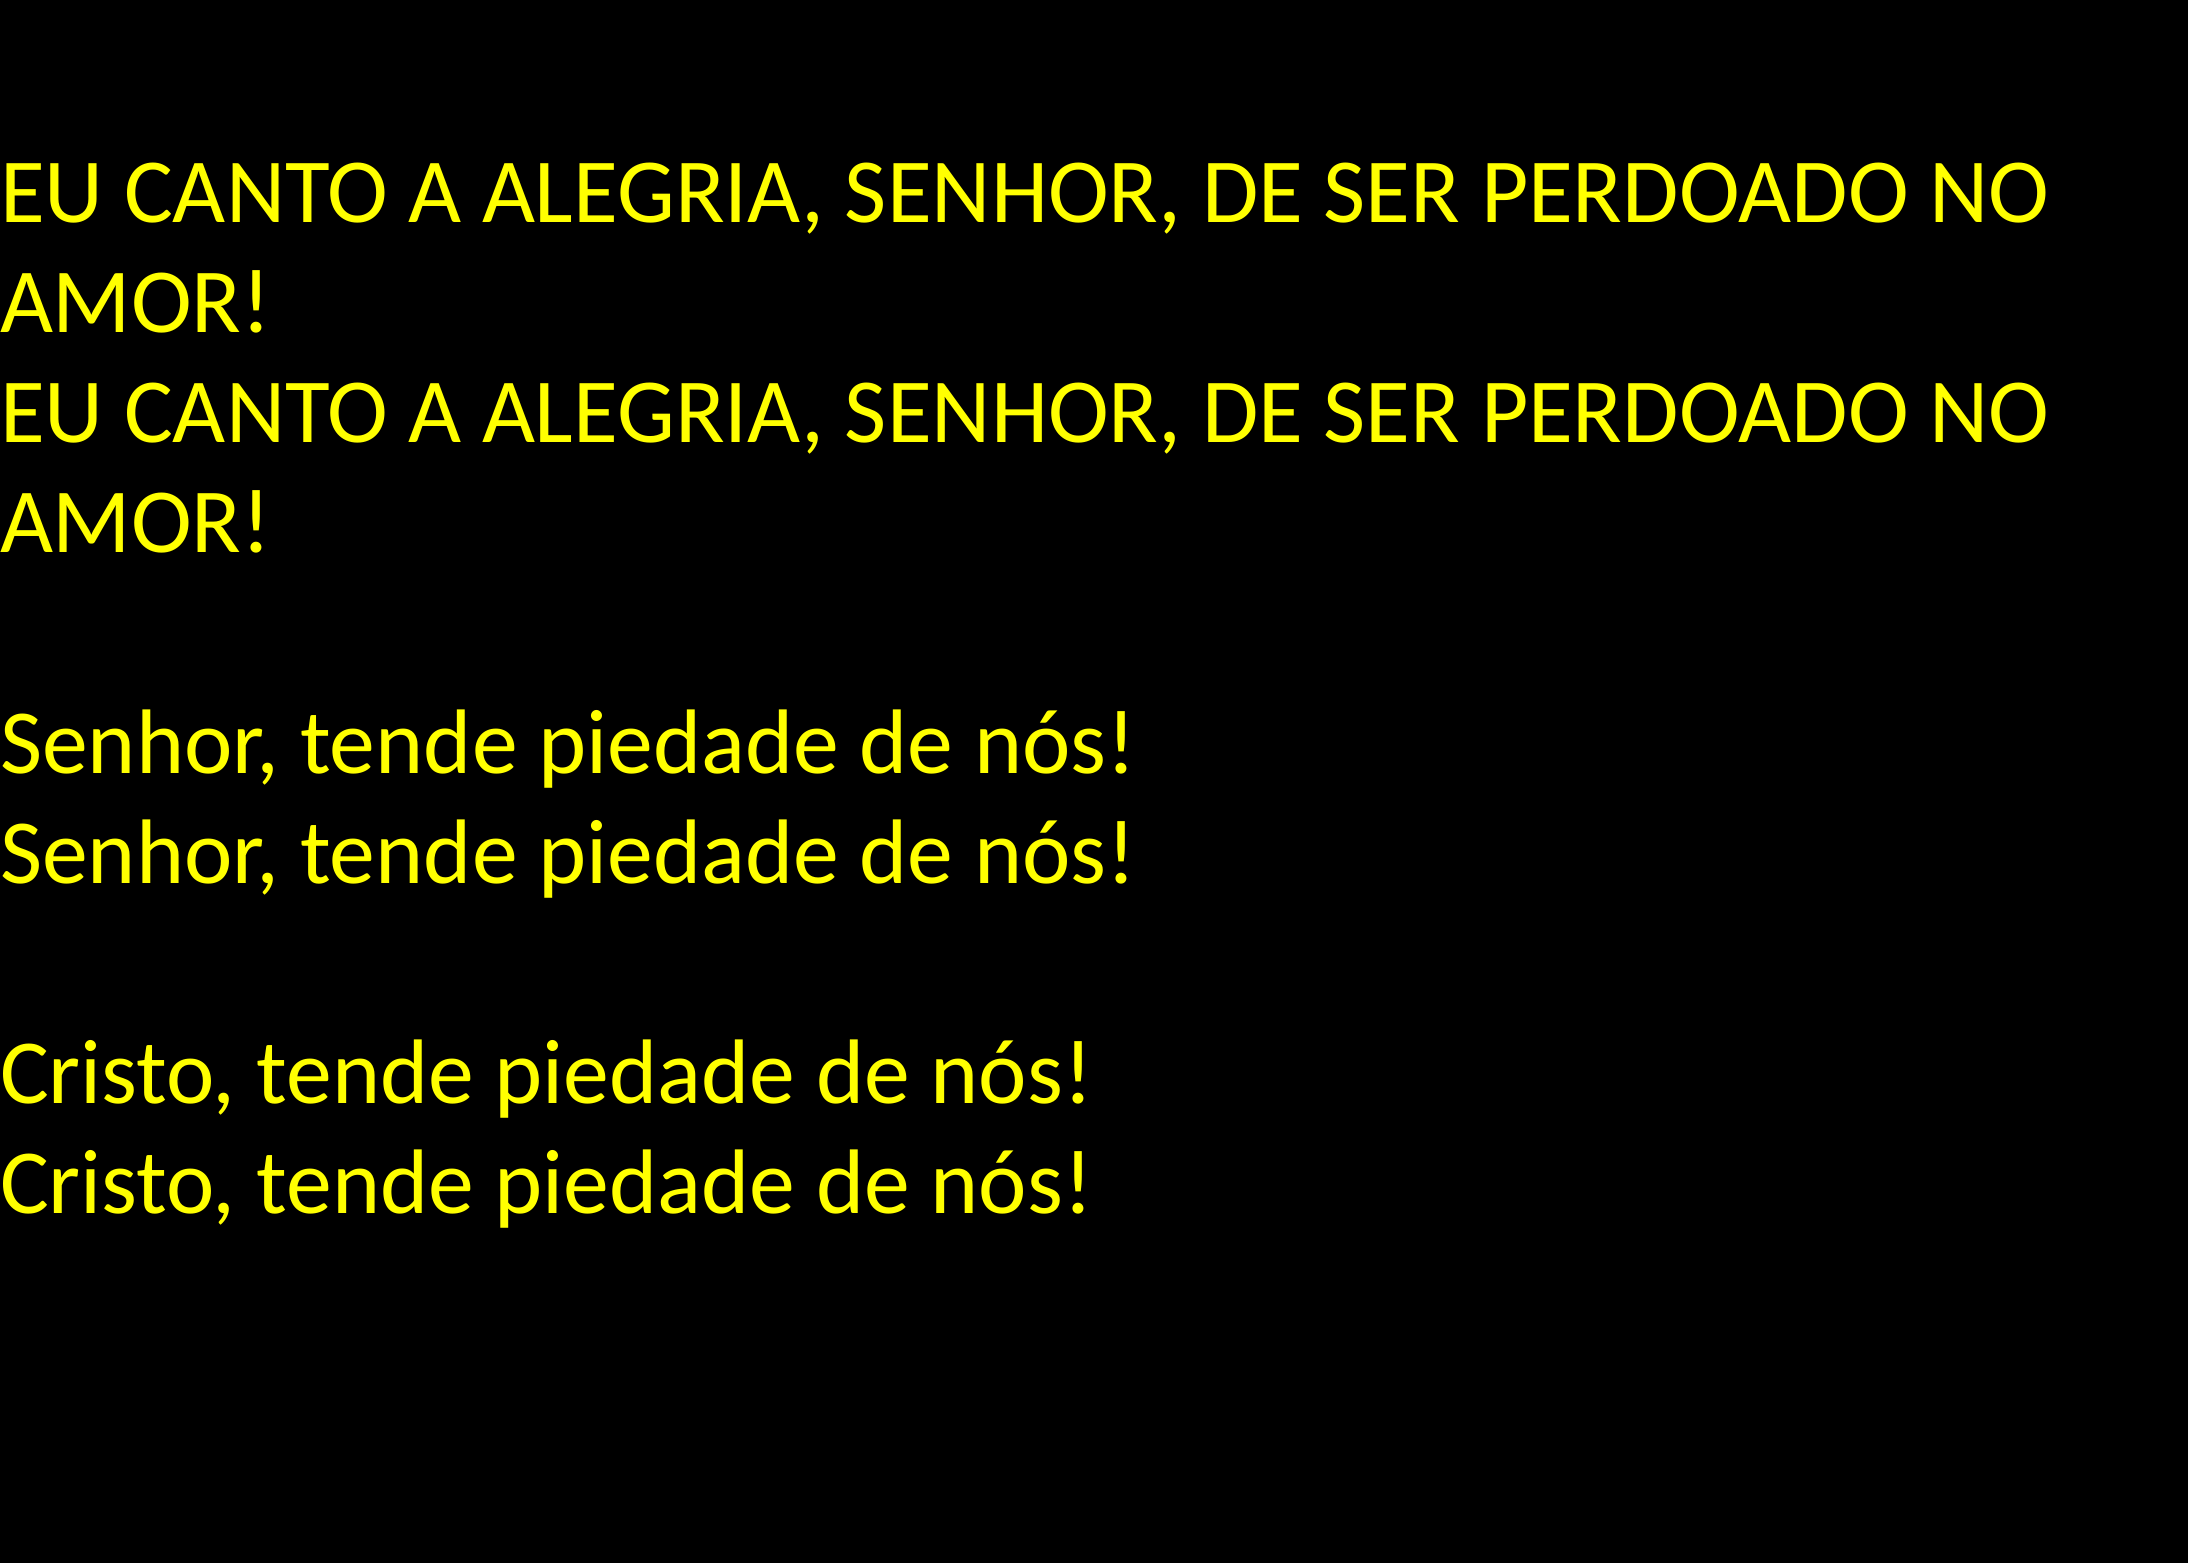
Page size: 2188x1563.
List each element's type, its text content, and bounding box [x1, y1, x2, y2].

title EU CANTO A ALEGRIA, SENHOR, DE SER PERDOADO NO AMOR! EU CANTO A ALEGRIA, SENHOR, DE SER PERDOADO NO AMOR! Senhor, tende piedade de nós! Senhor, tende piedade de nós! Cristo, tende piedade de nós! Cristo, tende piedade de nós! [0, 0, 2188, 1563]
